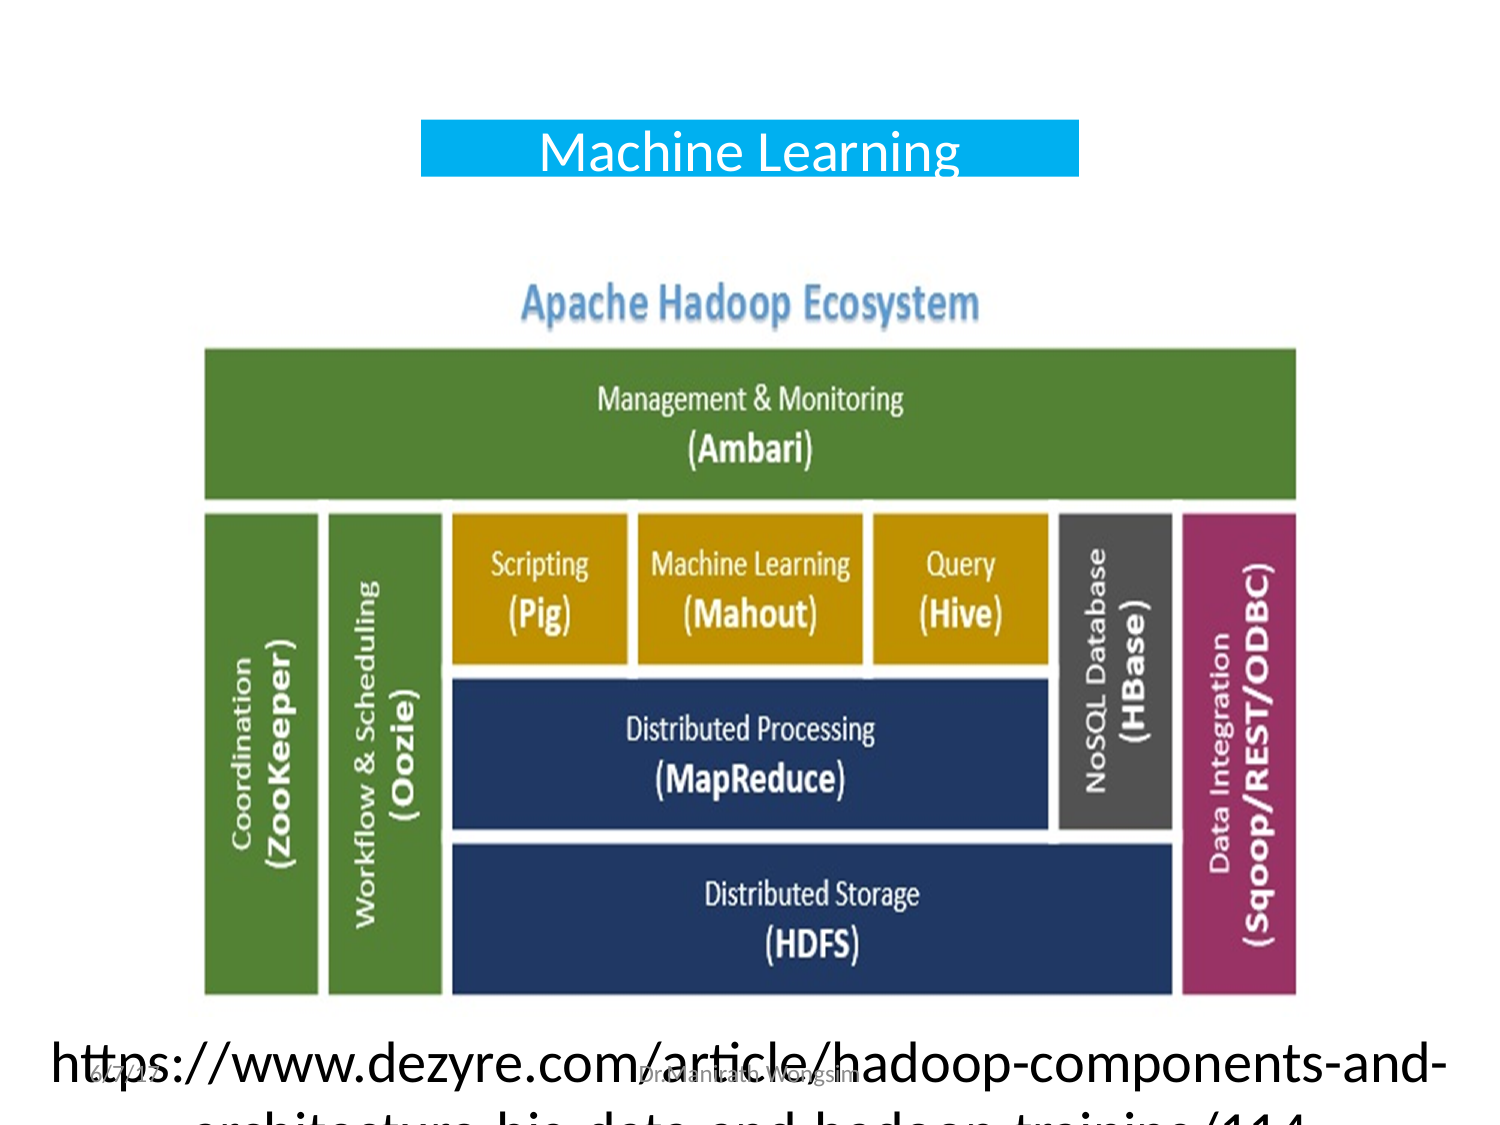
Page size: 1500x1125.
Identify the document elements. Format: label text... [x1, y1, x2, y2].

text_box Machine Learning [421, 119, 1079, 177]
text_box Dr.Manirath Wongsim [512, 1042, 988, 1103]
picture [188, 256, 1312, 1016]
text_box 6/7/17 [74, 1042, 425, 1103]
text_box https://www.dezyre.com/article/hadoop-components-and-architecture-big-data-and-hadoop-training/114 [0, 1016, 1500, 1125]
